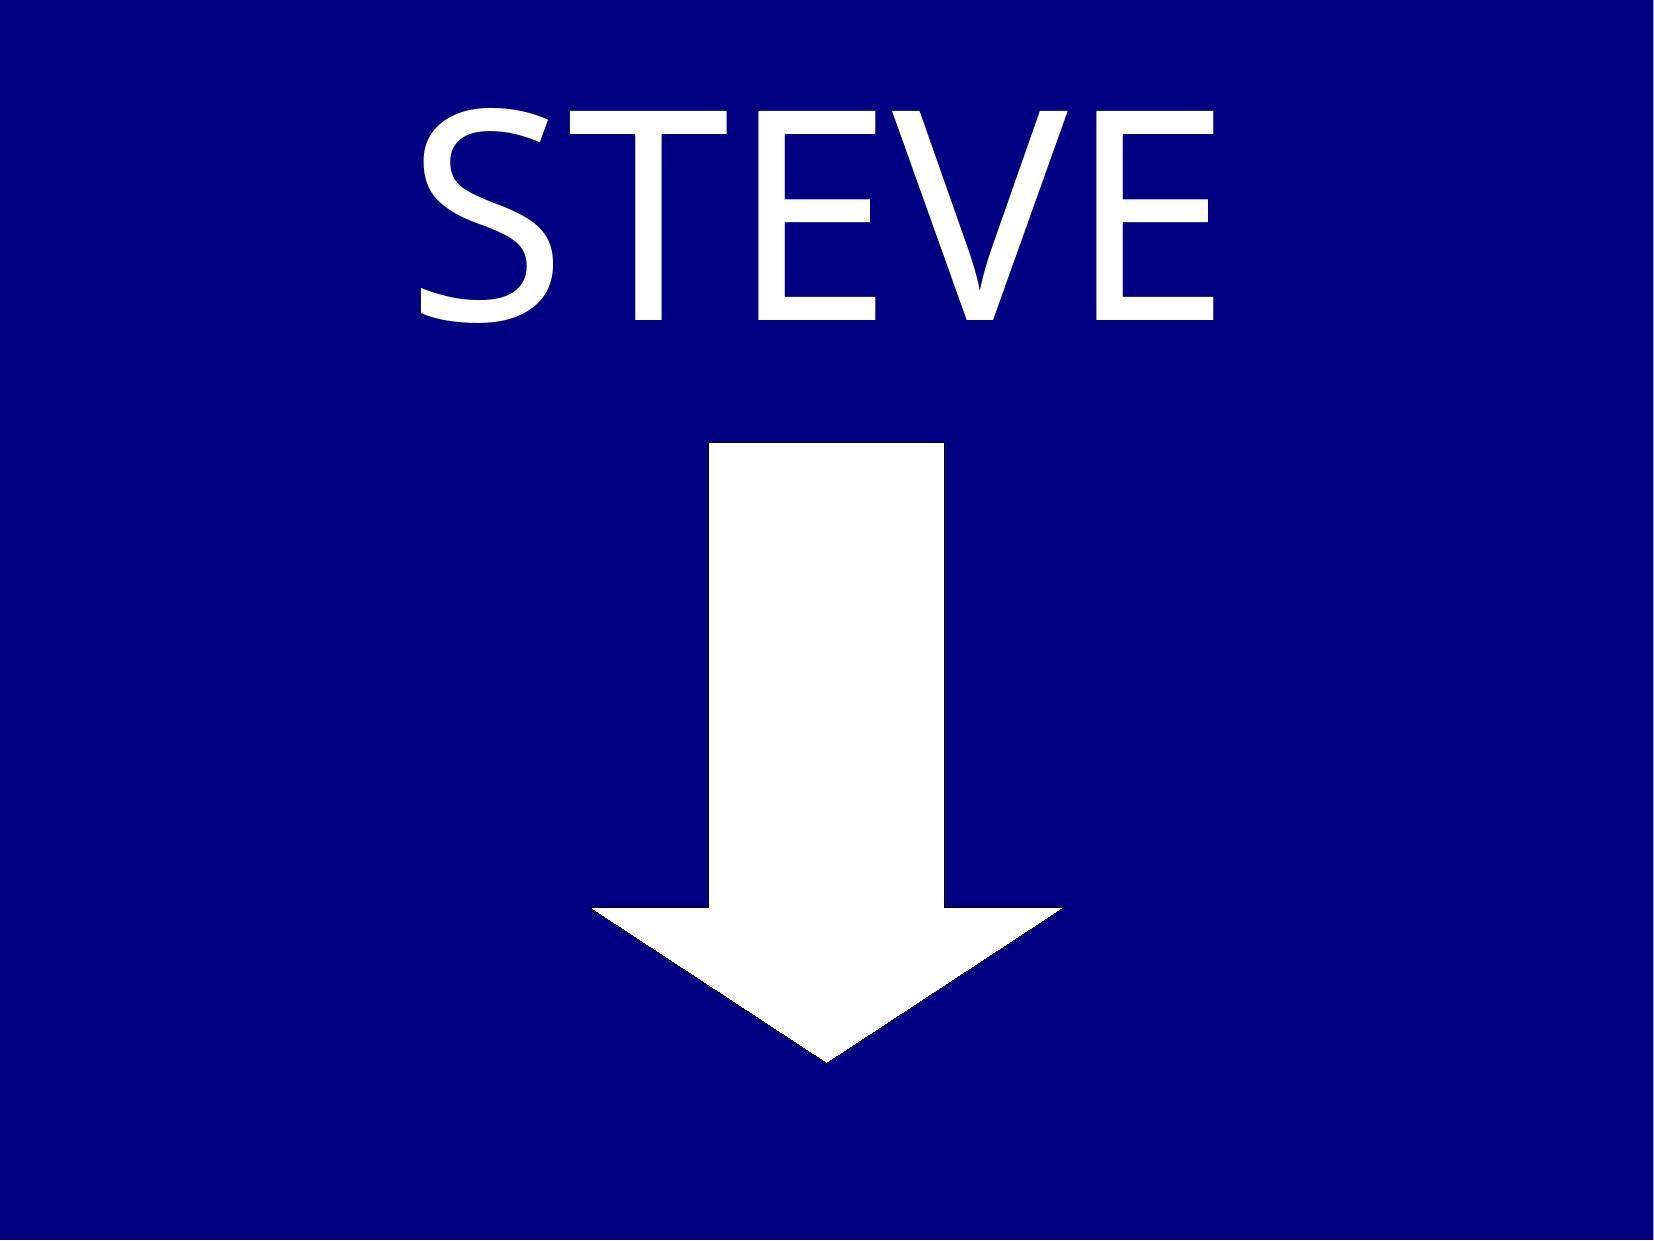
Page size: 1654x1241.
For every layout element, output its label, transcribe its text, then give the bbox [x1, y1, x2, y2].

text_box STEVE [110, 0, 1529, 1059]
text_box [590, 442, 1064, 1064]
